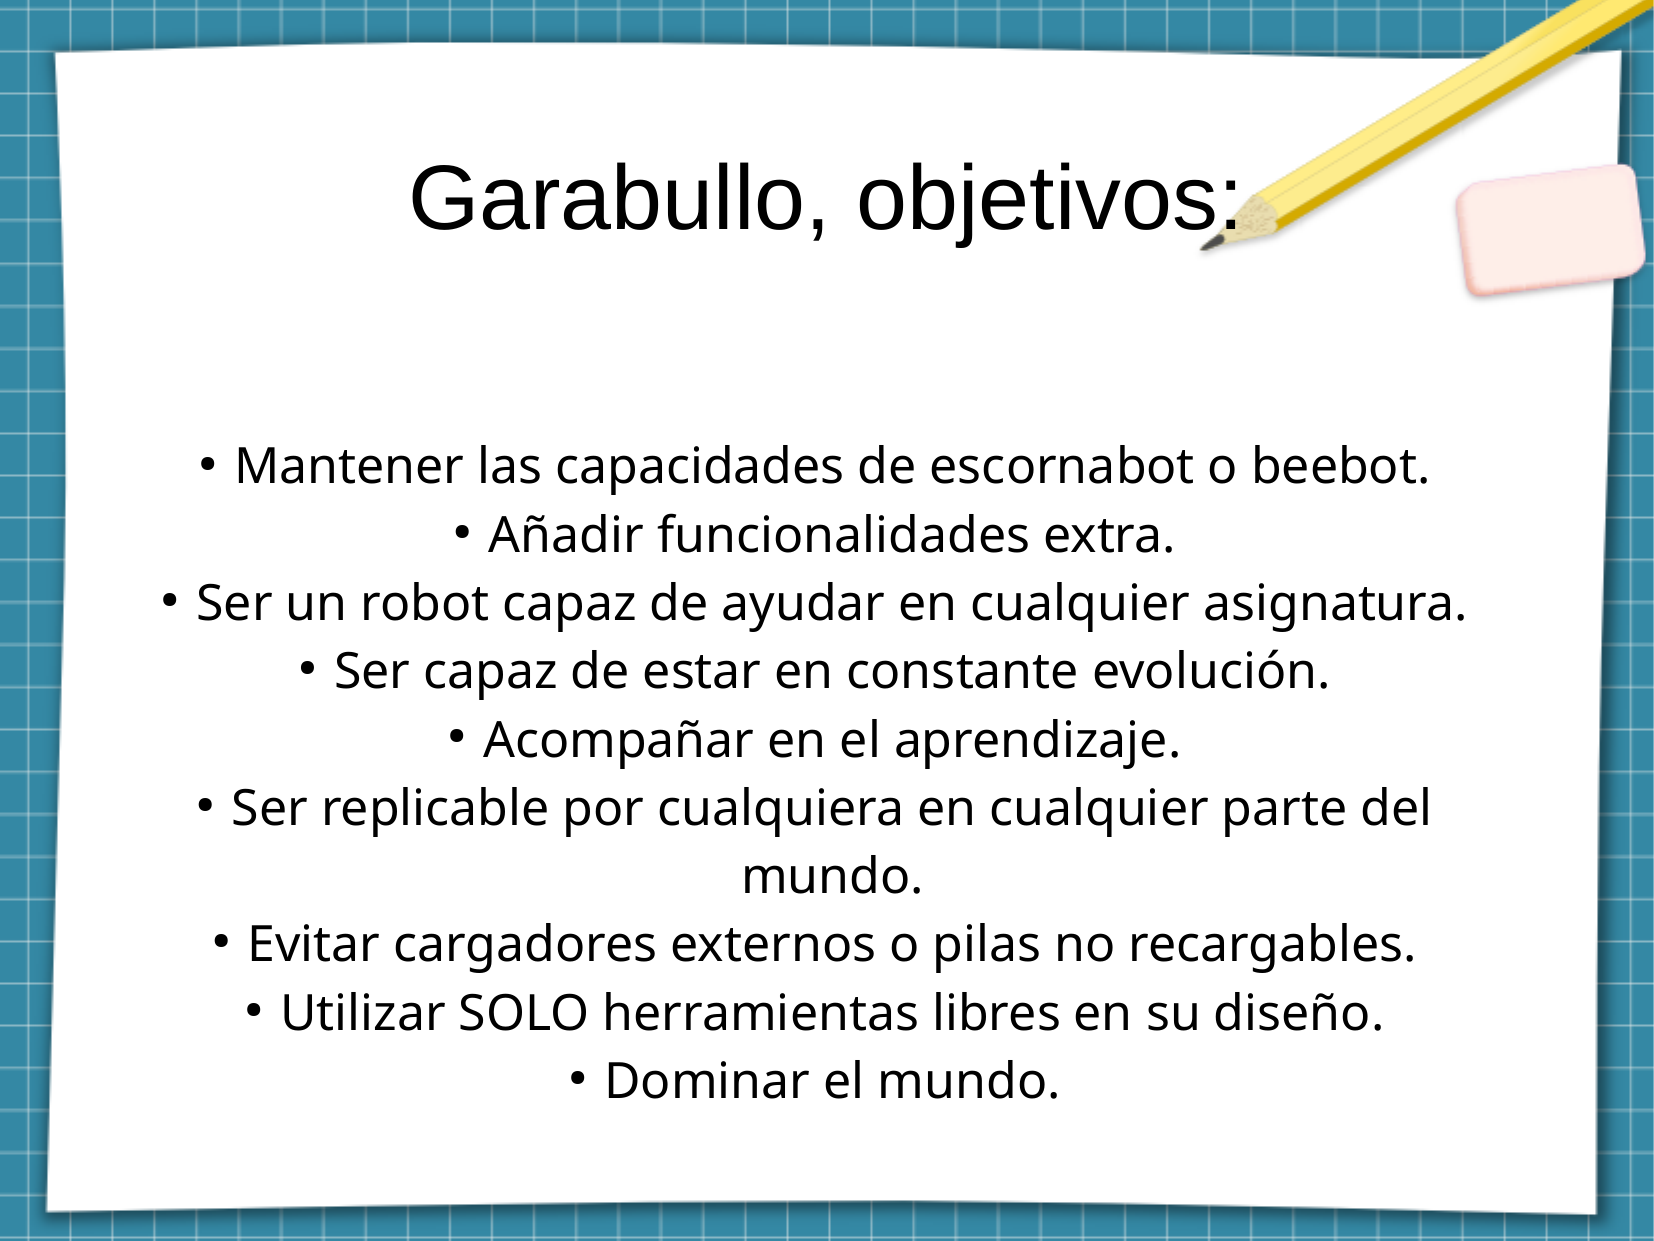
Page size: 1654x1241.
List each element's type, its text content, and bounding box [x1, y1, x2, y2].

text_box Mantener las capacidades de escornabot o beebot. Añadir funcionalidades extra. Ser un robot capaz de ayudar en cualquier asignatura. Ser capaz de estar en constante evolución. Acompañar en el aprendizaje. Ser replicable por cualquiera en cualquier parte del mundo. Evitar cargadores externos o pilas no recargables. Utilizar SOLO herramientas libres en su diseño. Dominar el mundo. [94, 423, 1536, 965]
picture [0, 0, 1654, 1241]
title Garabullo, objetivos: [82, 94, 1571, 302]
